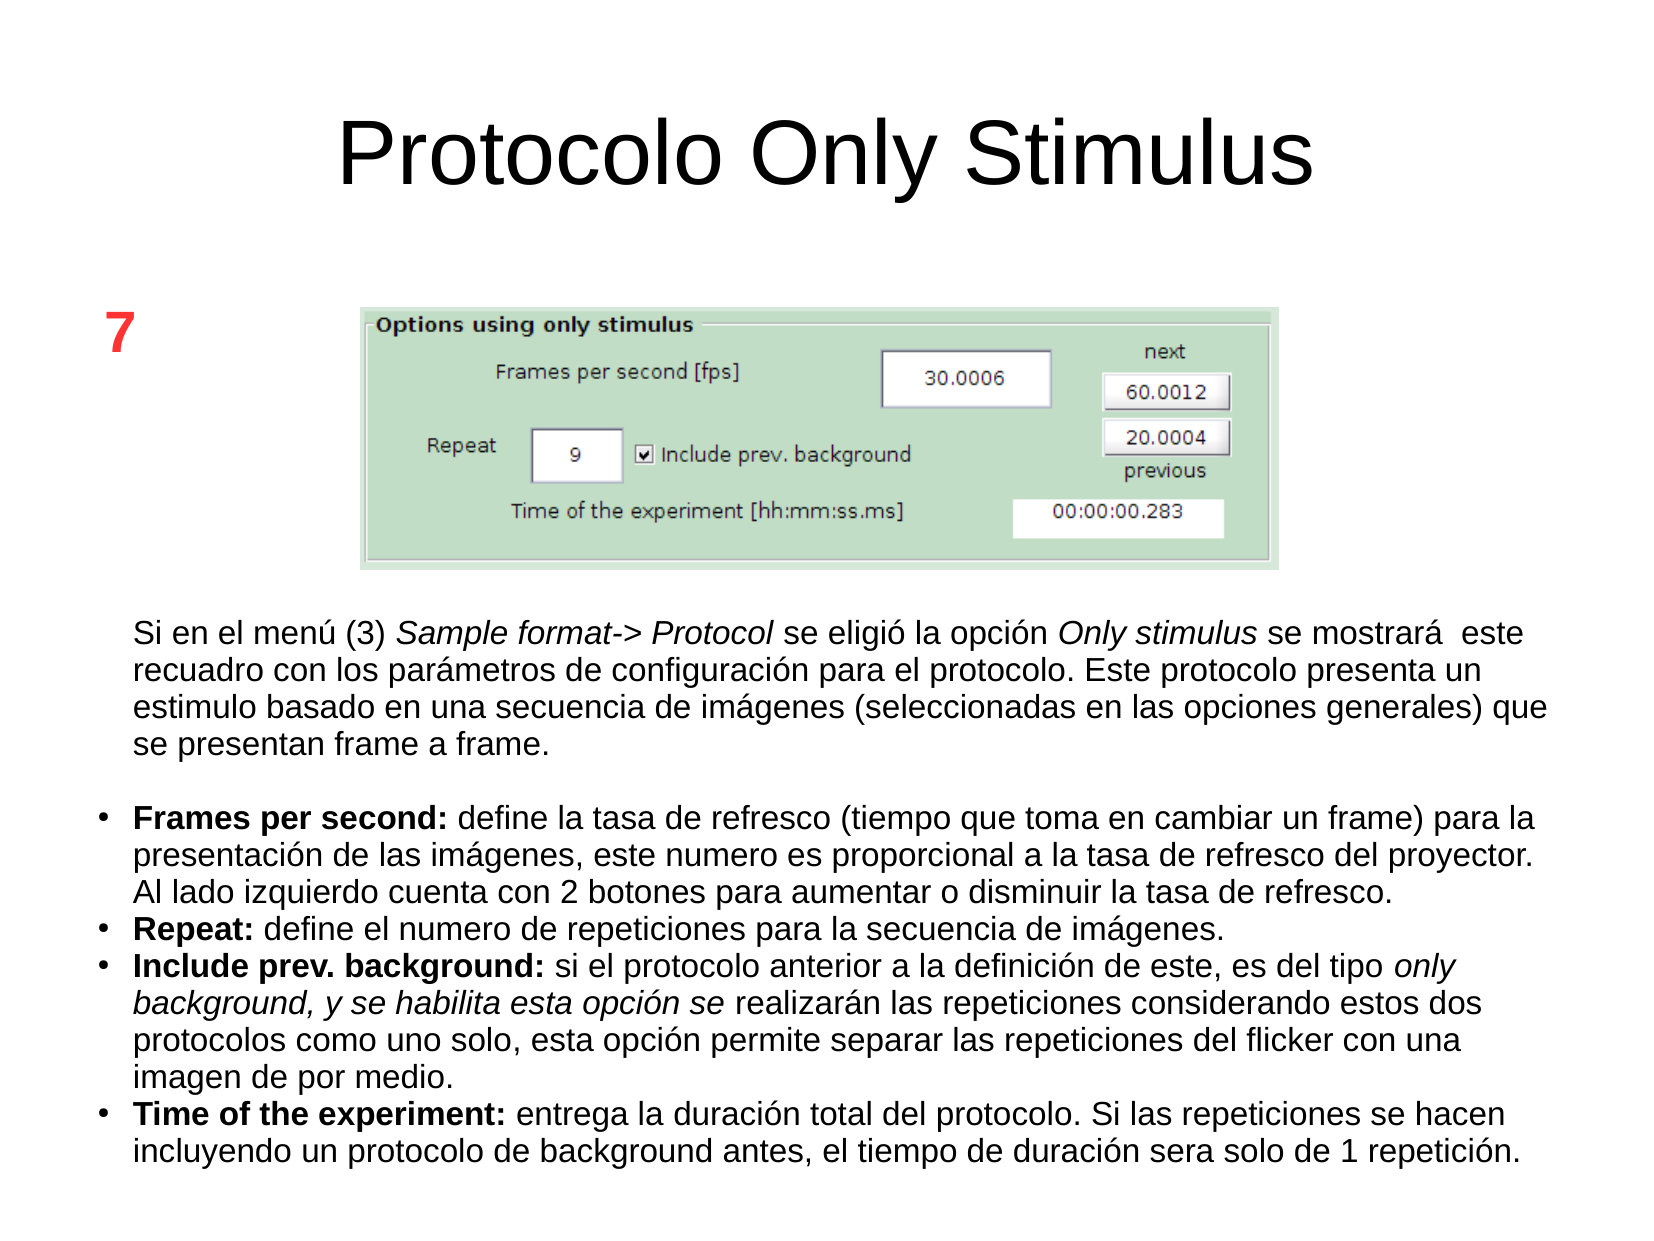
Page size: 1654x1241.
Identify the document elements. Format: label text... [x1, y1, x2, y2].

text_box Si en el menú (3) Sample format-> Protocol se eligió la opción Only stimulus se mostrará este recuadro con los parámetros de configuración para el protocolo. Este protocolo presenta un estimulo basado en una secuencia de imágenes (seleccionadas en las opciones generales) que se presentan frame a frame. Frames per second: define la tasa de refresco (tiempo que toma en cambiar un frame) para la presentación de las imágenes, este numero es proporcional a la tasa de refresco del proyector. Al lado izquierdo cuenta con 2 botones para aumentar o disminuir la tasa de refresco. Repeat: define el numero de repeticiones para la secuencia de imágenes. Include prev. background: si el protocolo anterior a la definición de este, es del tipo only background, y se habilita esta opción se realizarán las repeticiones considerando estos dos protocolos como uno solo, esta opción permite separar las repeticiones del flicker con una imagen de por medio. Time of the experiment: entrega la duración total del protocolo. Si las repeticiones se hacen incluyendo un protocolo de background antes, el tiempo de duración sera solo de 1 repetición. [82, 606, 1571, 1185]
title Protocolo Only Stimulus [82, 49, 1571, 257]
text_box 7 [90, 292, 151, 373]
picture [360, 307, 1279, 571]
